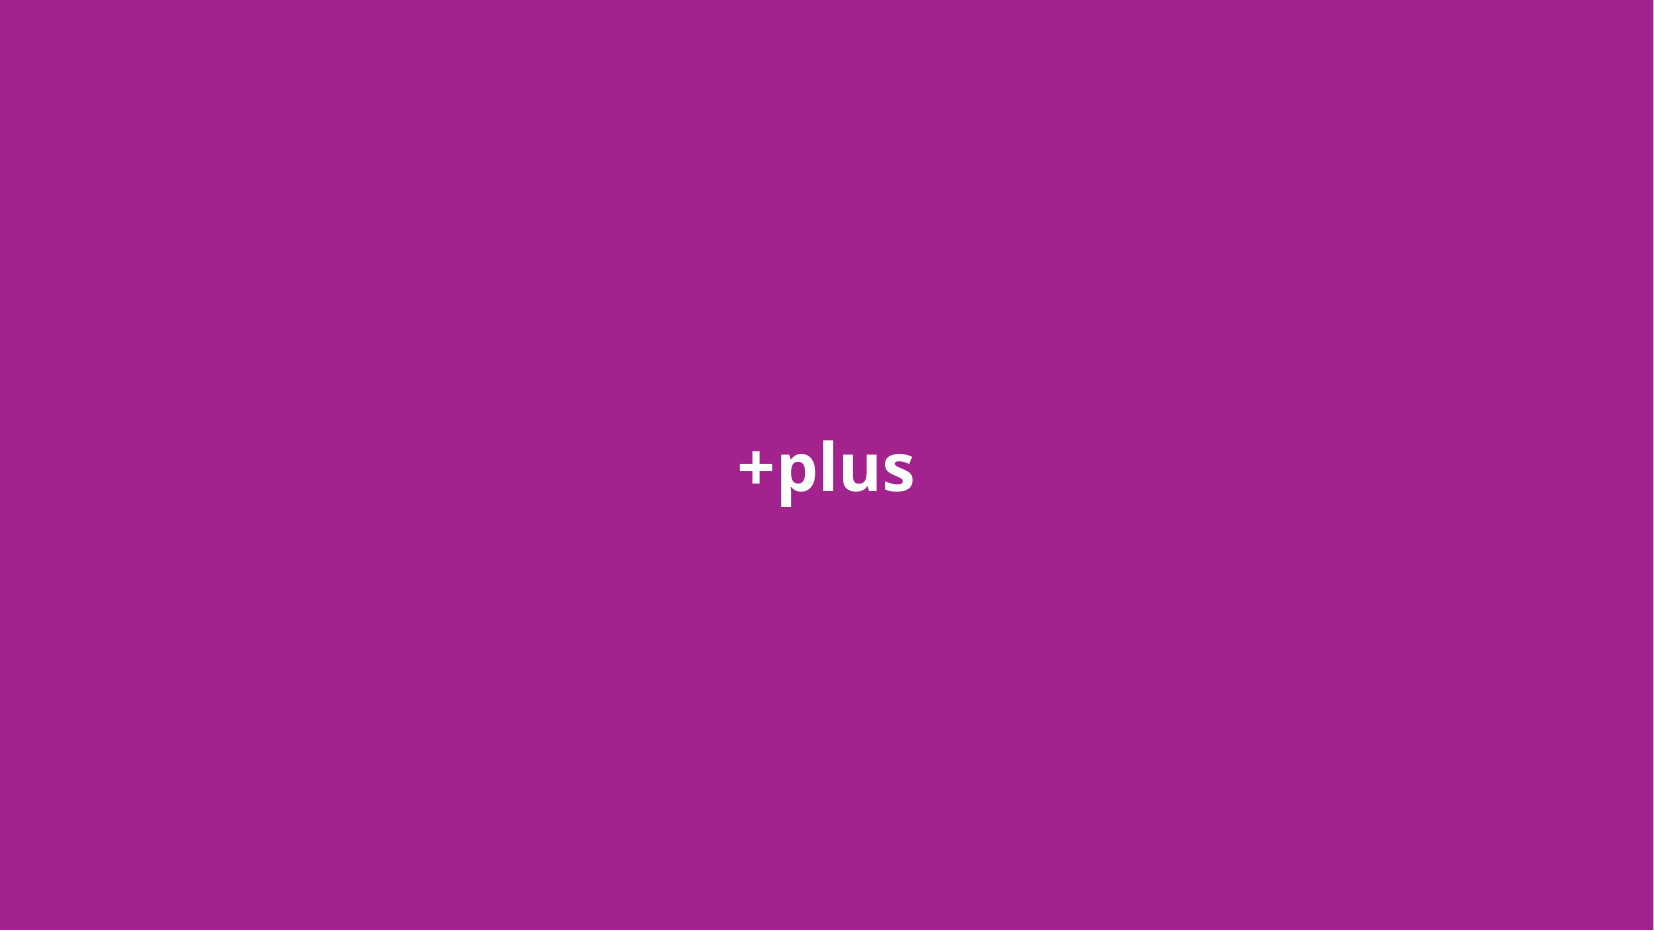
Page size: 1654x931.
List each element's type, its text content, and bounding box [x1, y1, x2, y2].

subtitle +plus [82, 105, 1571, 826]
